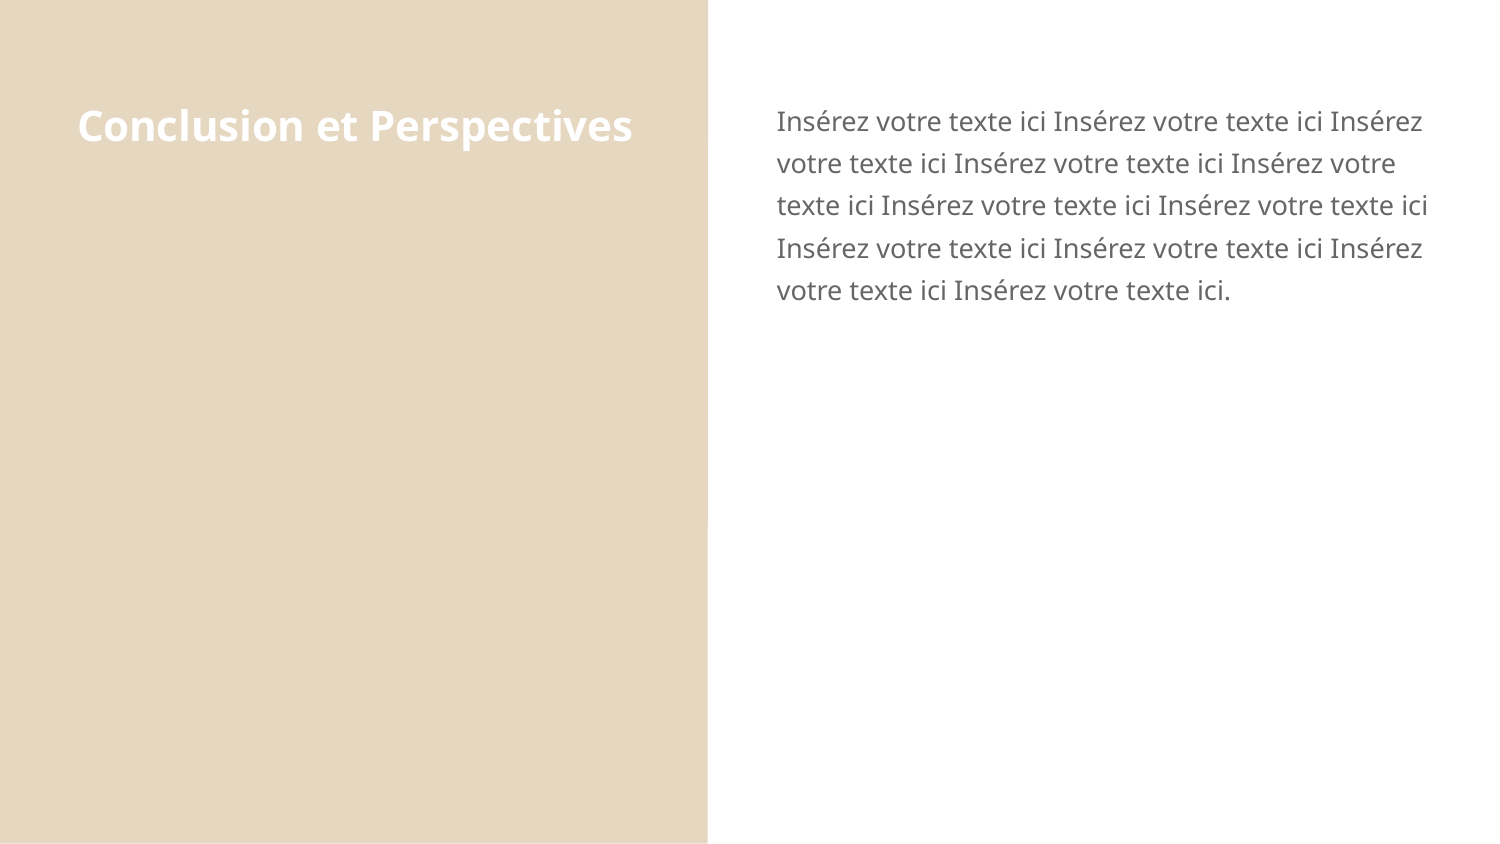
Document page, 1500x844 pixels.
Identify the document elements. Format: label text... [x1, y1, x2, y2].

list Insérez votre texte ici Insérez votre texte ici Insérez votre texte ici Insérez votre texte ici Insérez votre texte ici Insérez votre texte ici Insérez votre texte ici Insérez votre texte ici Insérez votre texte ici Insérez votre texte ici Insérez votre texte ici. [761, 82, 1446, 755]
title Conclusion et Perspectives [51, 82, 660, 195]
